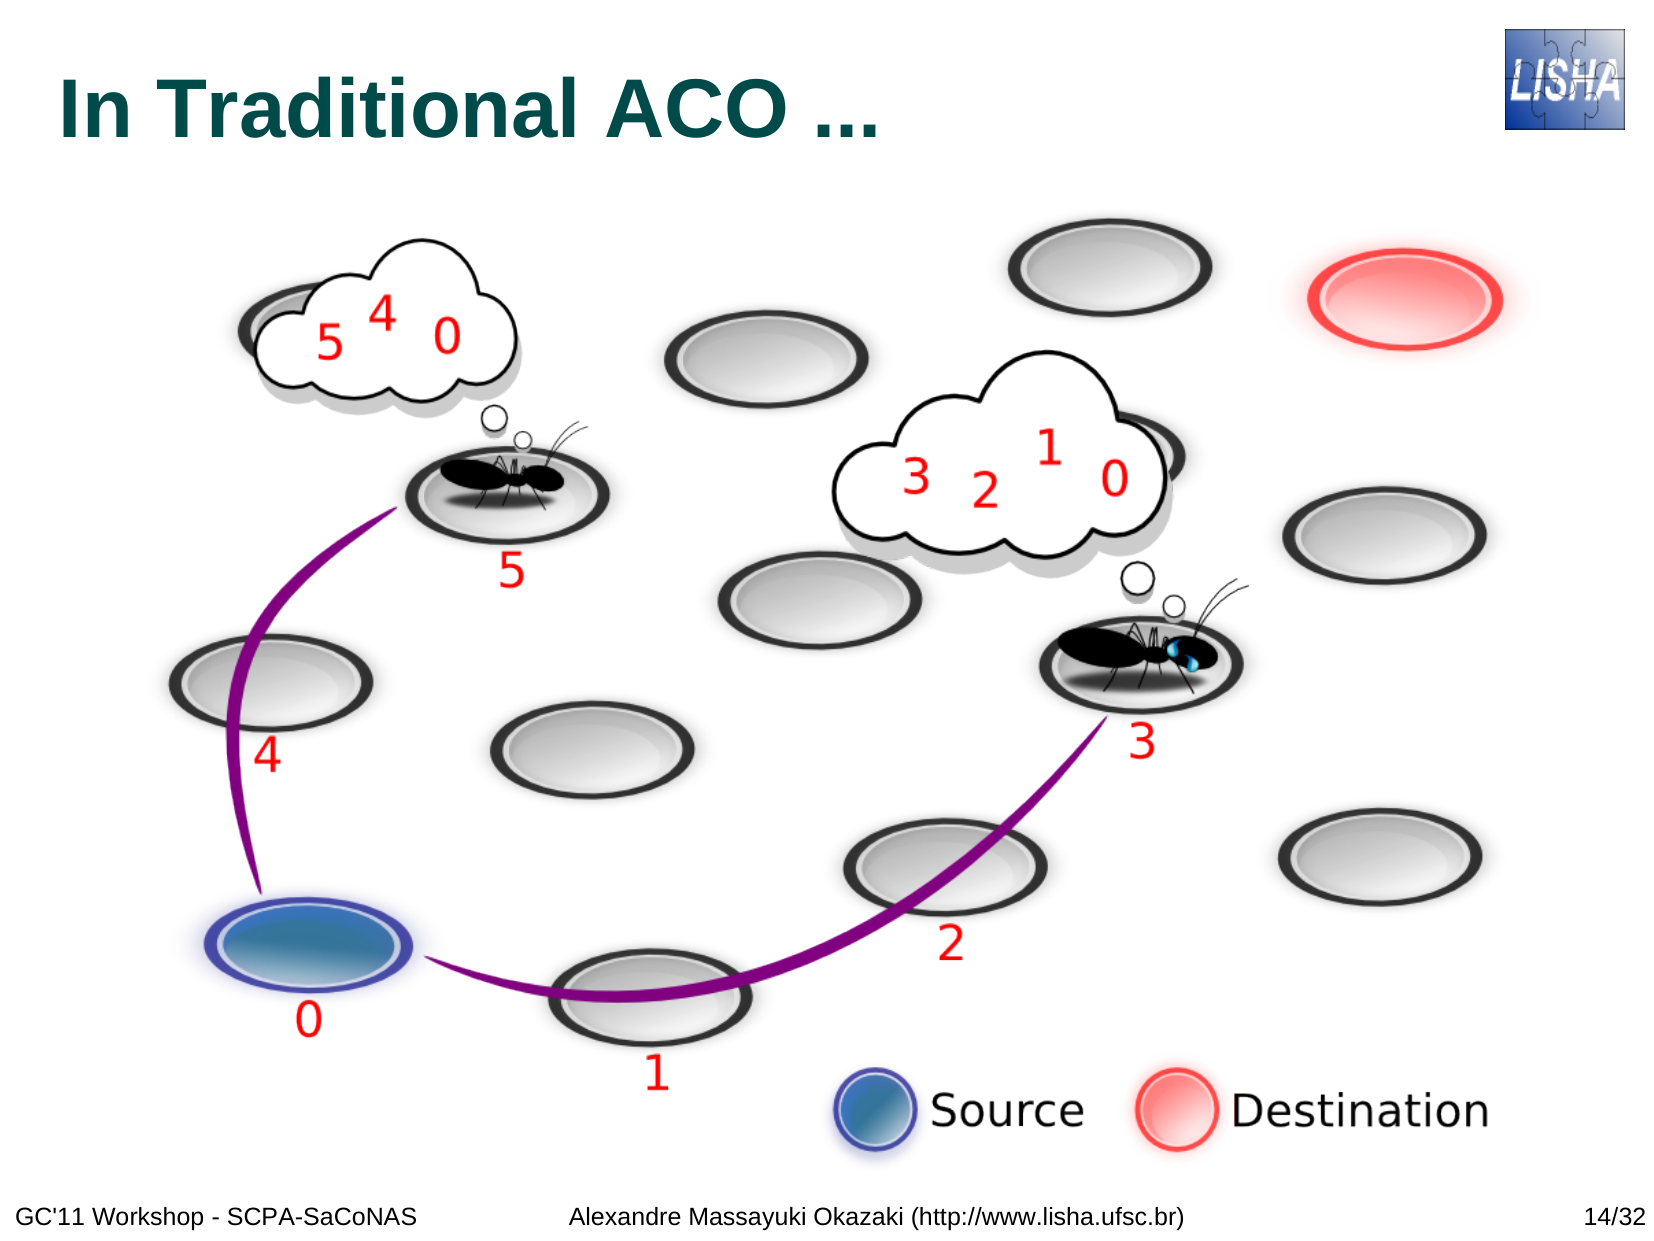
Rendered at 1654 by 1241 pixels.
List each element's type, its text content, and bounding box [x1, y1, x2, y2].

picture [1595, 29, 1625, 130]
title In Traditional ACO ... [58, 11, 1595, 219]
picture [105, 219, 1547, 1199]
